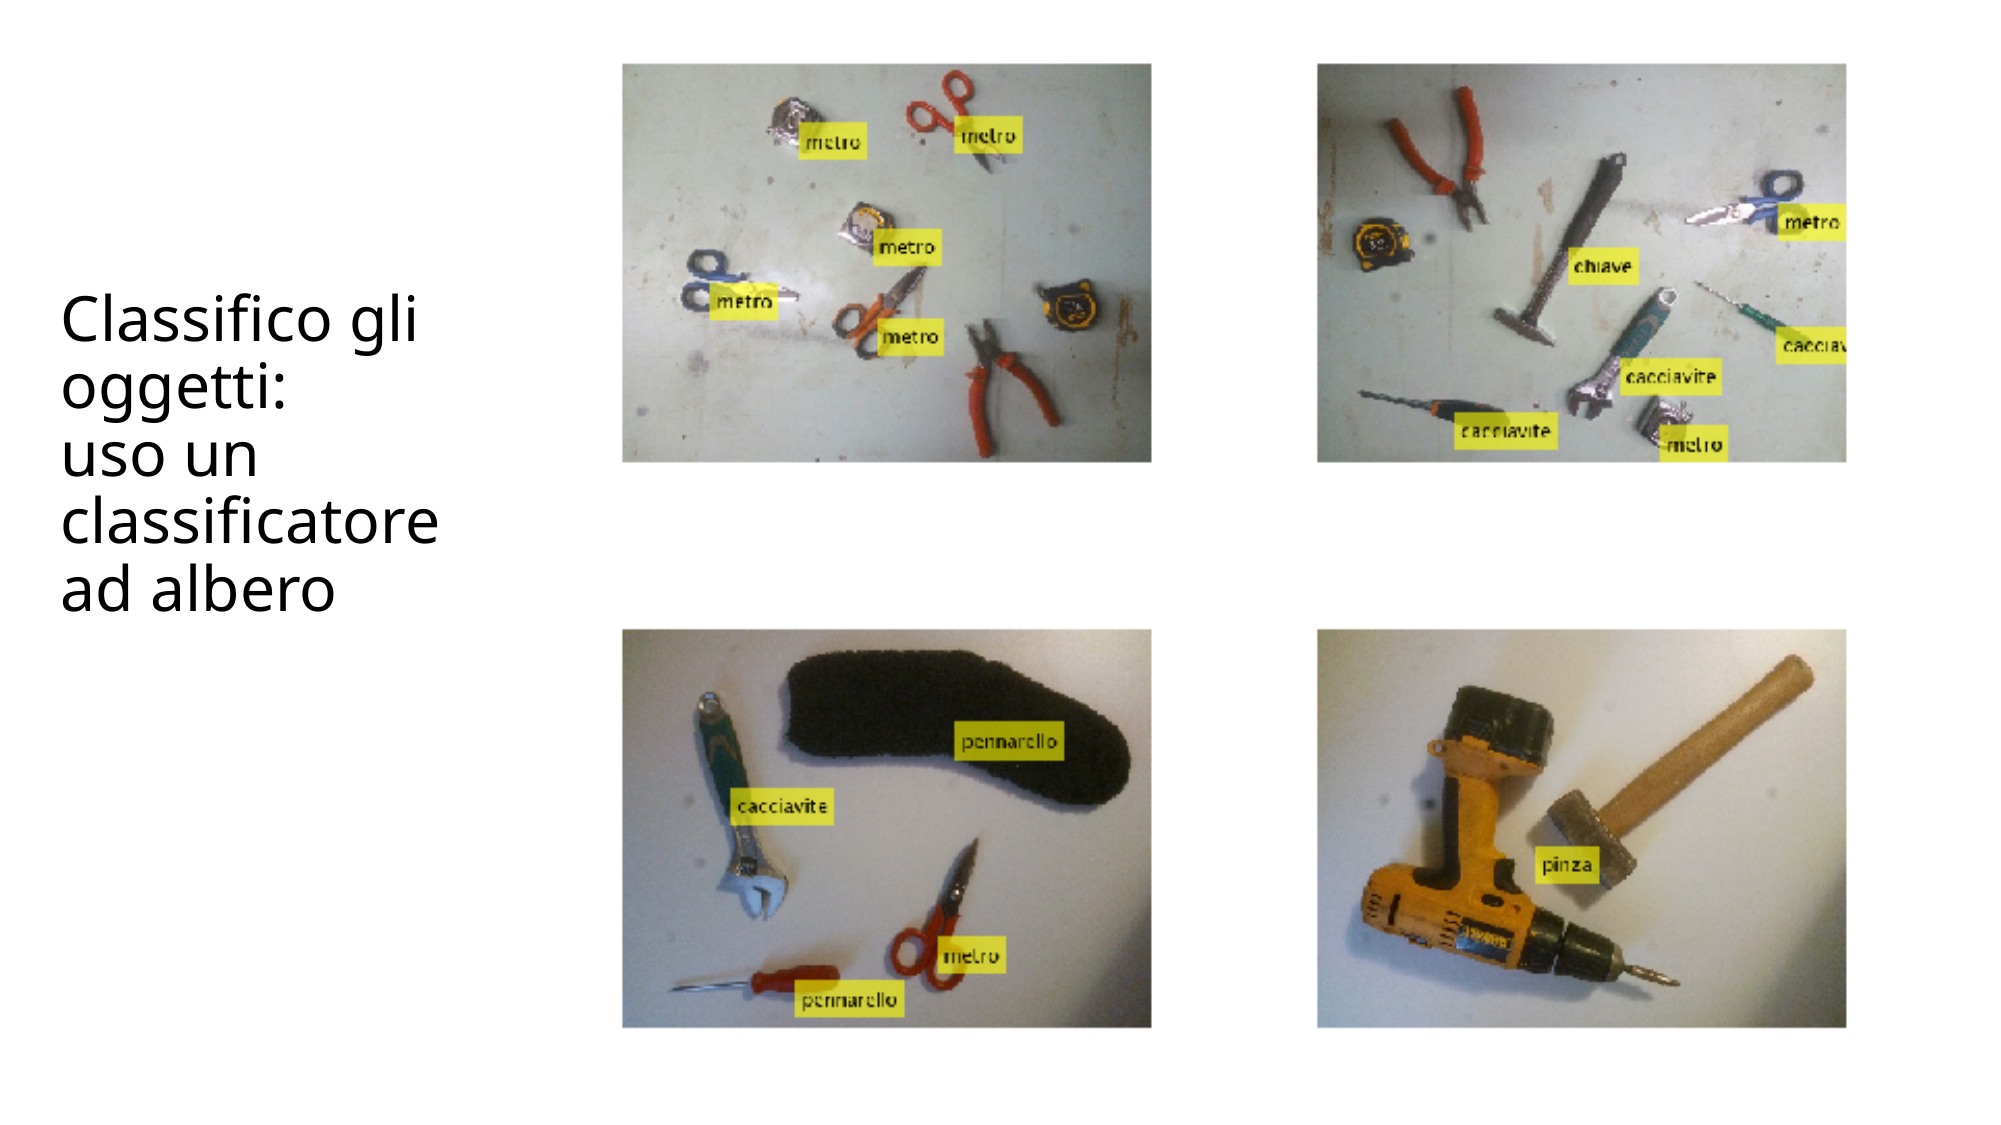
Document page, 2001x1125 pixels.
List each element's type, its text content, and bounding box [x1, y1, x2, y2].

picture [569, 33, 1905, 1092]
title Classifico gli oggetti: uso un classificatore ad albero [45, 24, 540, 820]
